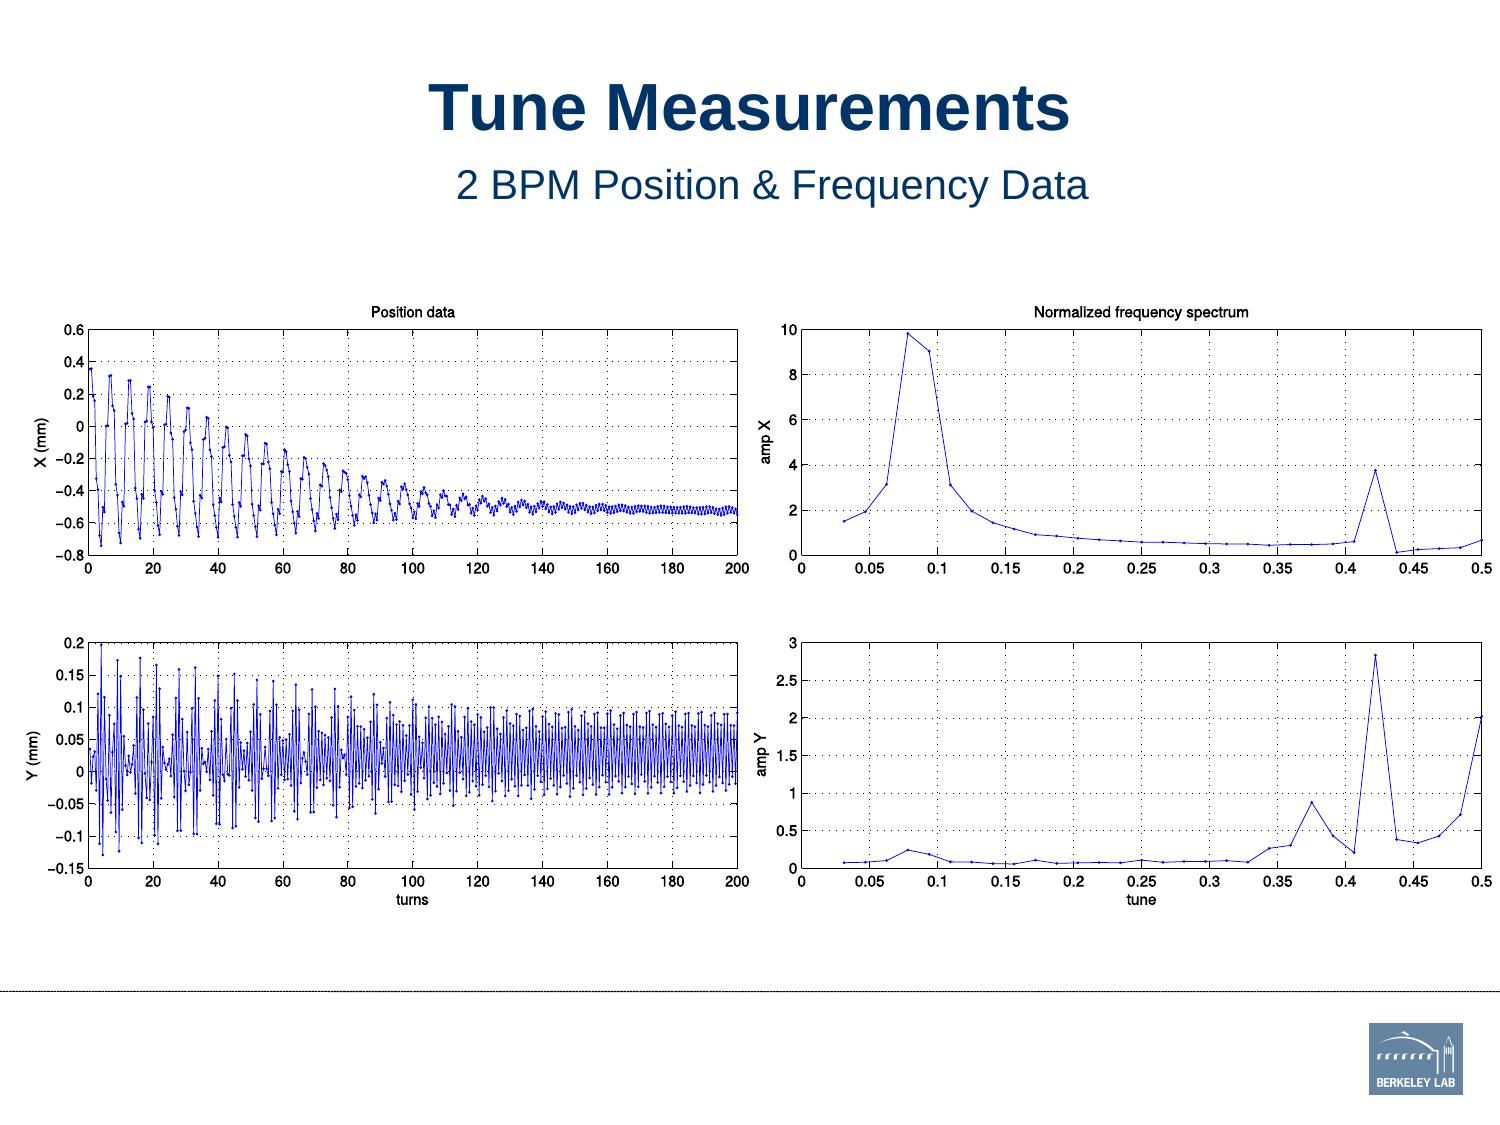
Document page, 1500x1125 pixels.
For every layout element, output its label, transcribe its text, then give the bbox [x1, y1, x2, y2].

picture [1369, 1023, 1463, 1095]
picture [22, 306, 1493, 906]
title Tune Measurements [111, 42, 1389, 149]
text_box 2 BPM Position & Frequency Data [60, 149, 1486, 215]
